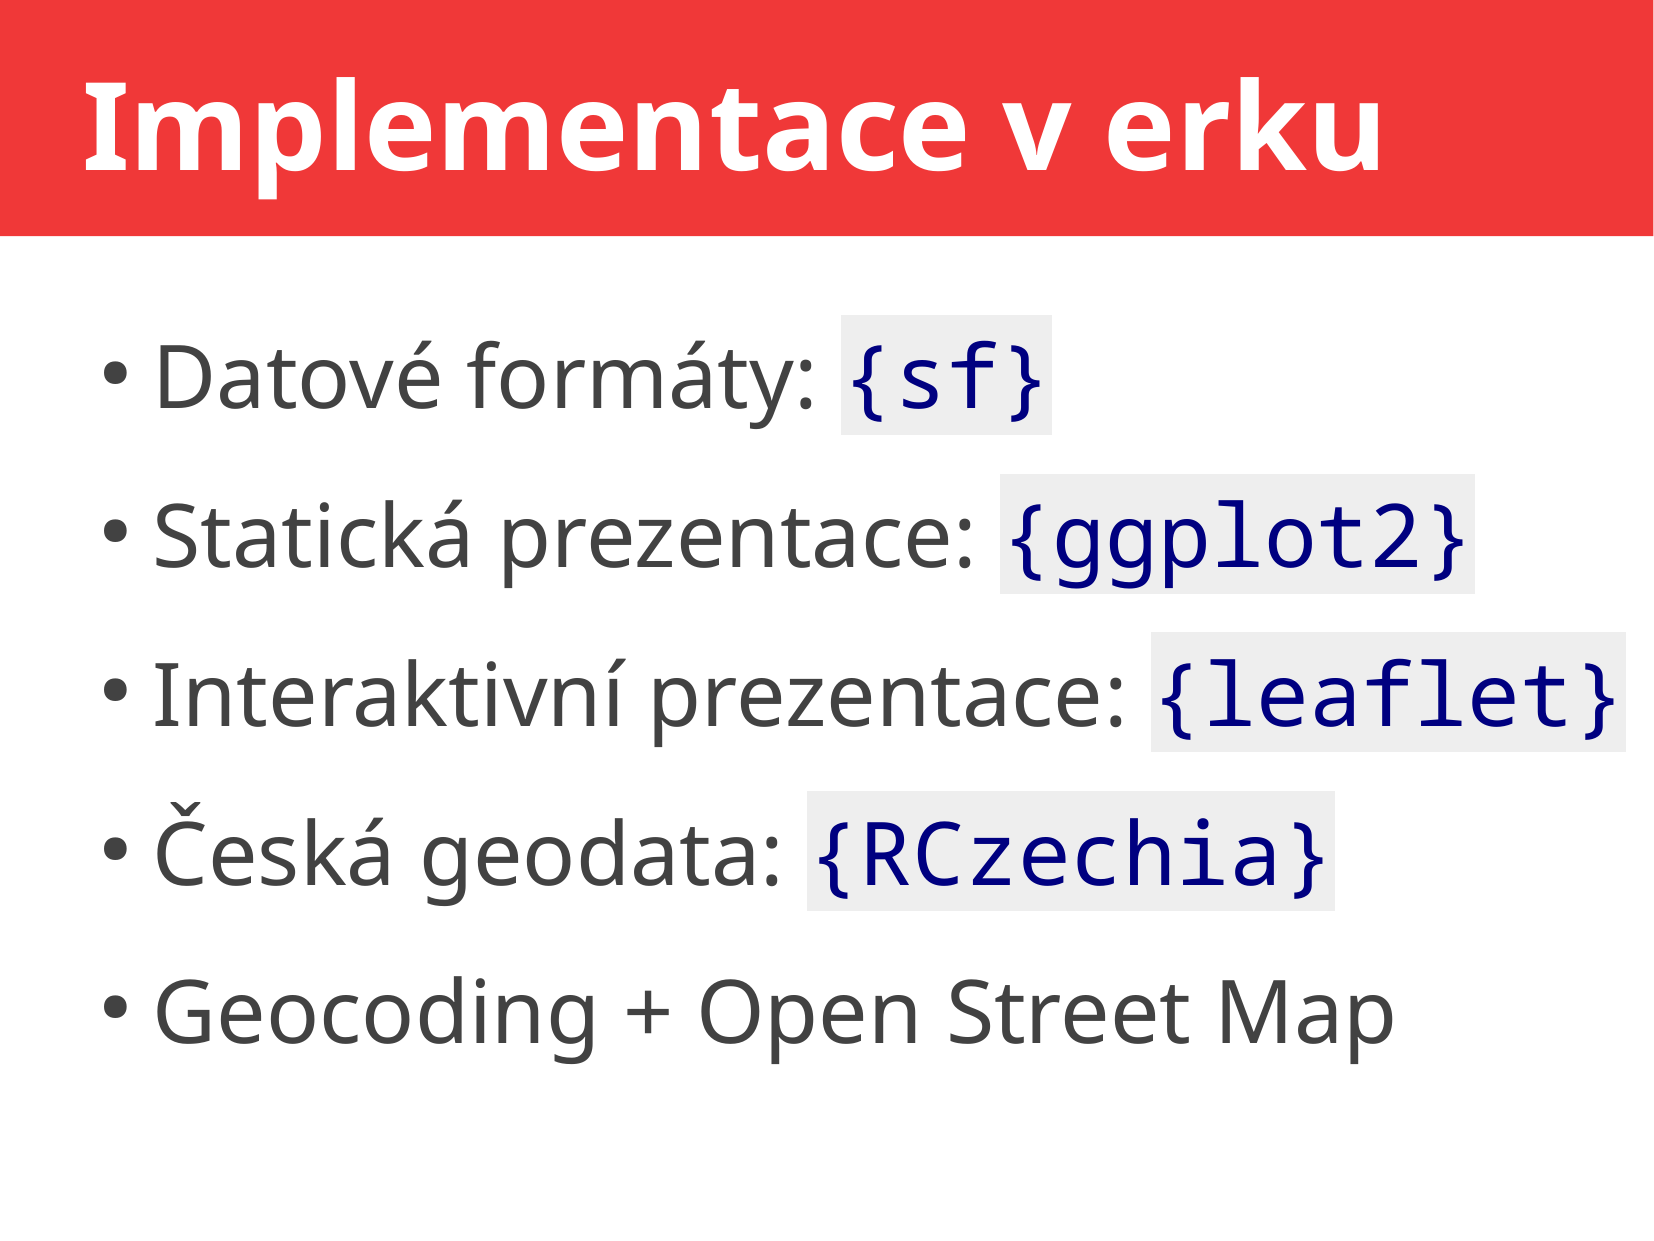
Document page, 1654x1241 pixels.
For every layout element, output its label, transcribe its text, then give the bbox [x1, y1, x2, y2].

list Datové formáty: {sf} Statická prezentace: {ggplot2} Interaktivní prezentace: {leaflet} Česká geodata: {RCzechia} Geocoding + Open Street Map [82, 314, 1630, 1080]
title Implementace v erku [82, 19, 1571, 227]
